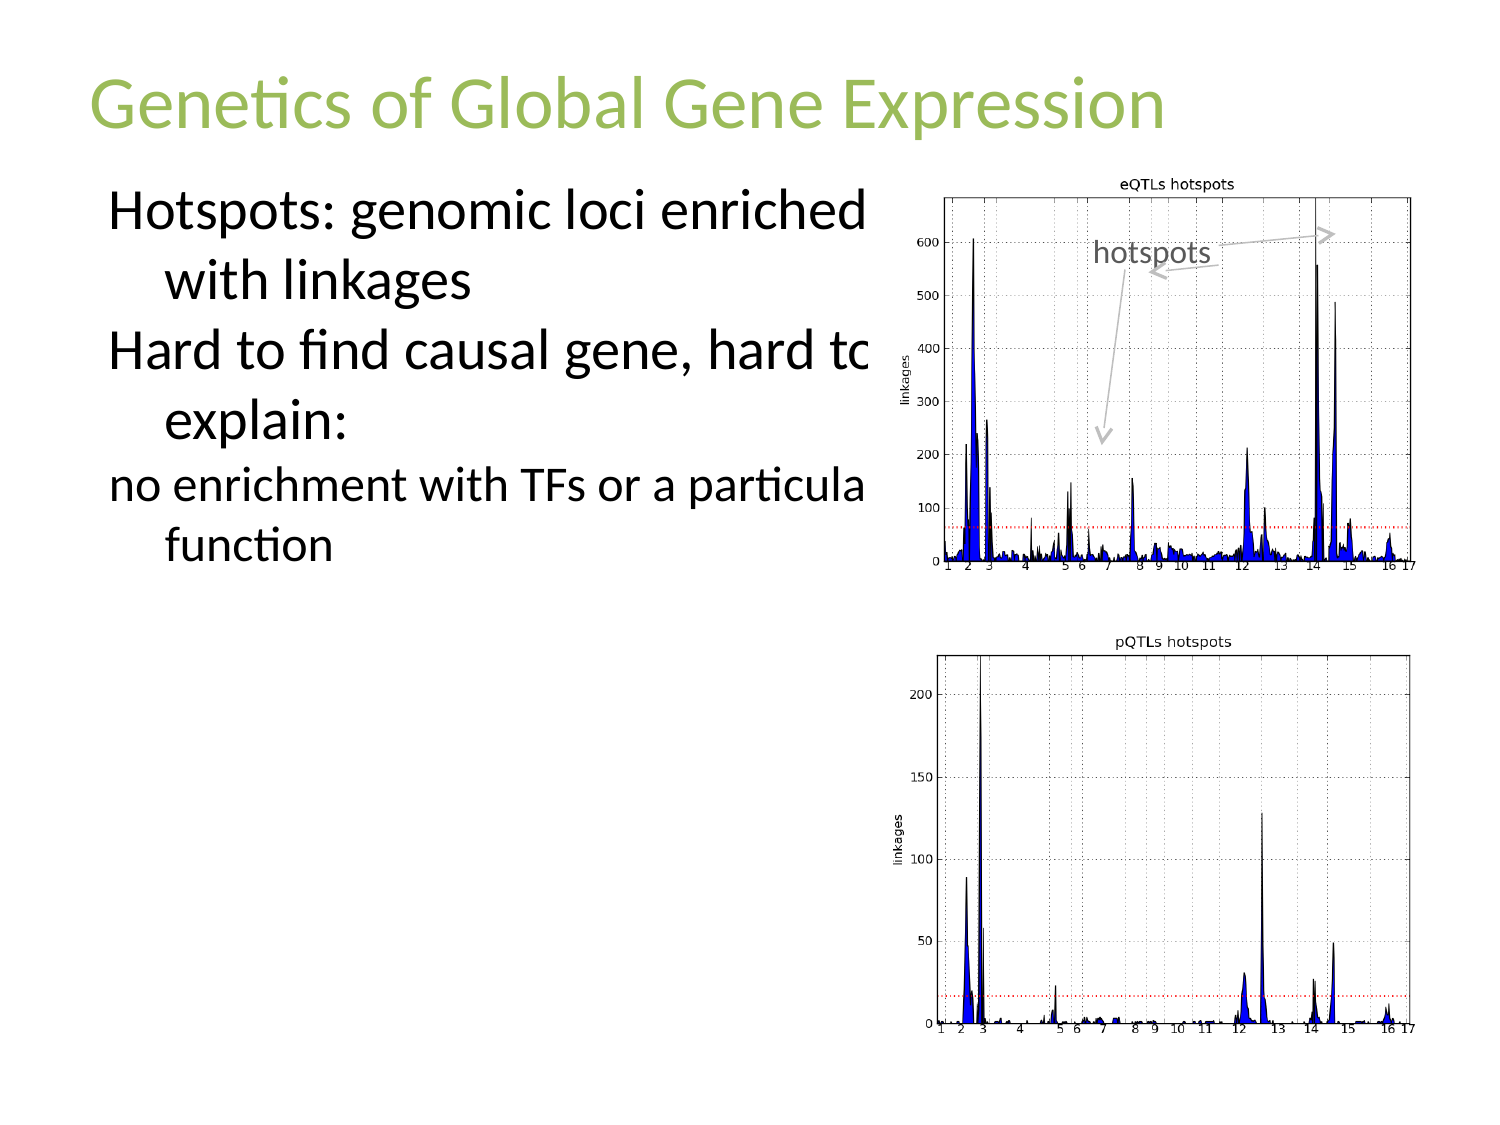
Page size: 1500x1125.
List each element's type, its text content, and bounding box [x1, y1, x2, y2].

picture [860, 609, 1470, 1069]
text_box Hotspots: genomic loci enriched with linkages Hard to find causal gene, hard to explain: no enrichment with TFs or a particular function [93, 164, 973, 1043]
picture [868, 152, 1470, 606]
text_box Genetics of Global Gene Expression [74, 45, 1425, 153]
text_box hotspots [1078, 222, 1242, 278]
